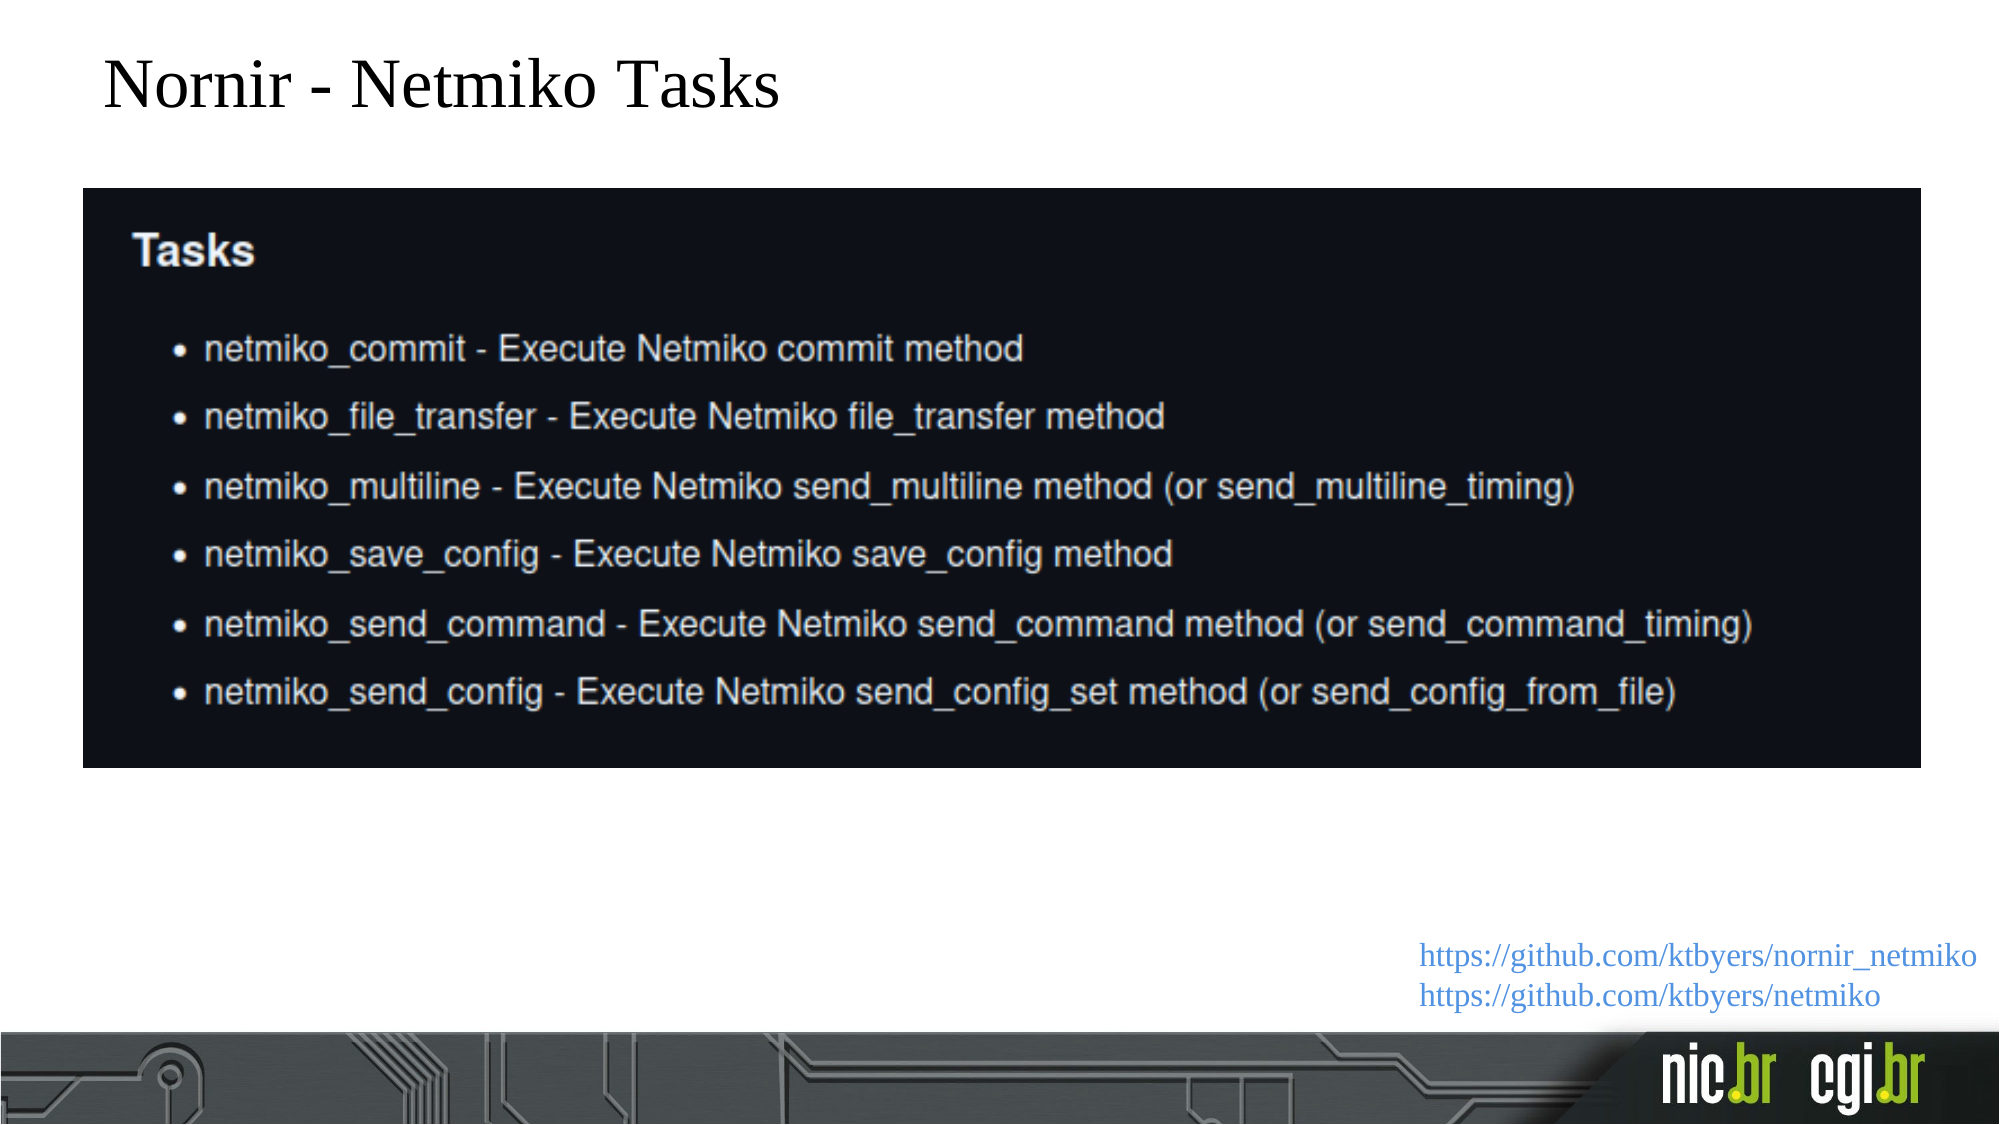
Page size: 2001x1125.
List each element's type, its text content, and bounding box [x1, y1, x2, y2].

picture [0, 0, 1999, 1124]
title Nornir - Netmiko Tasks [78, 36, 1923, 122]
text_box https://github.com/ktbyers/nornir_netmiko https://github.com/ktbyers/netmiko [1417, 933, 2000, 1063]
